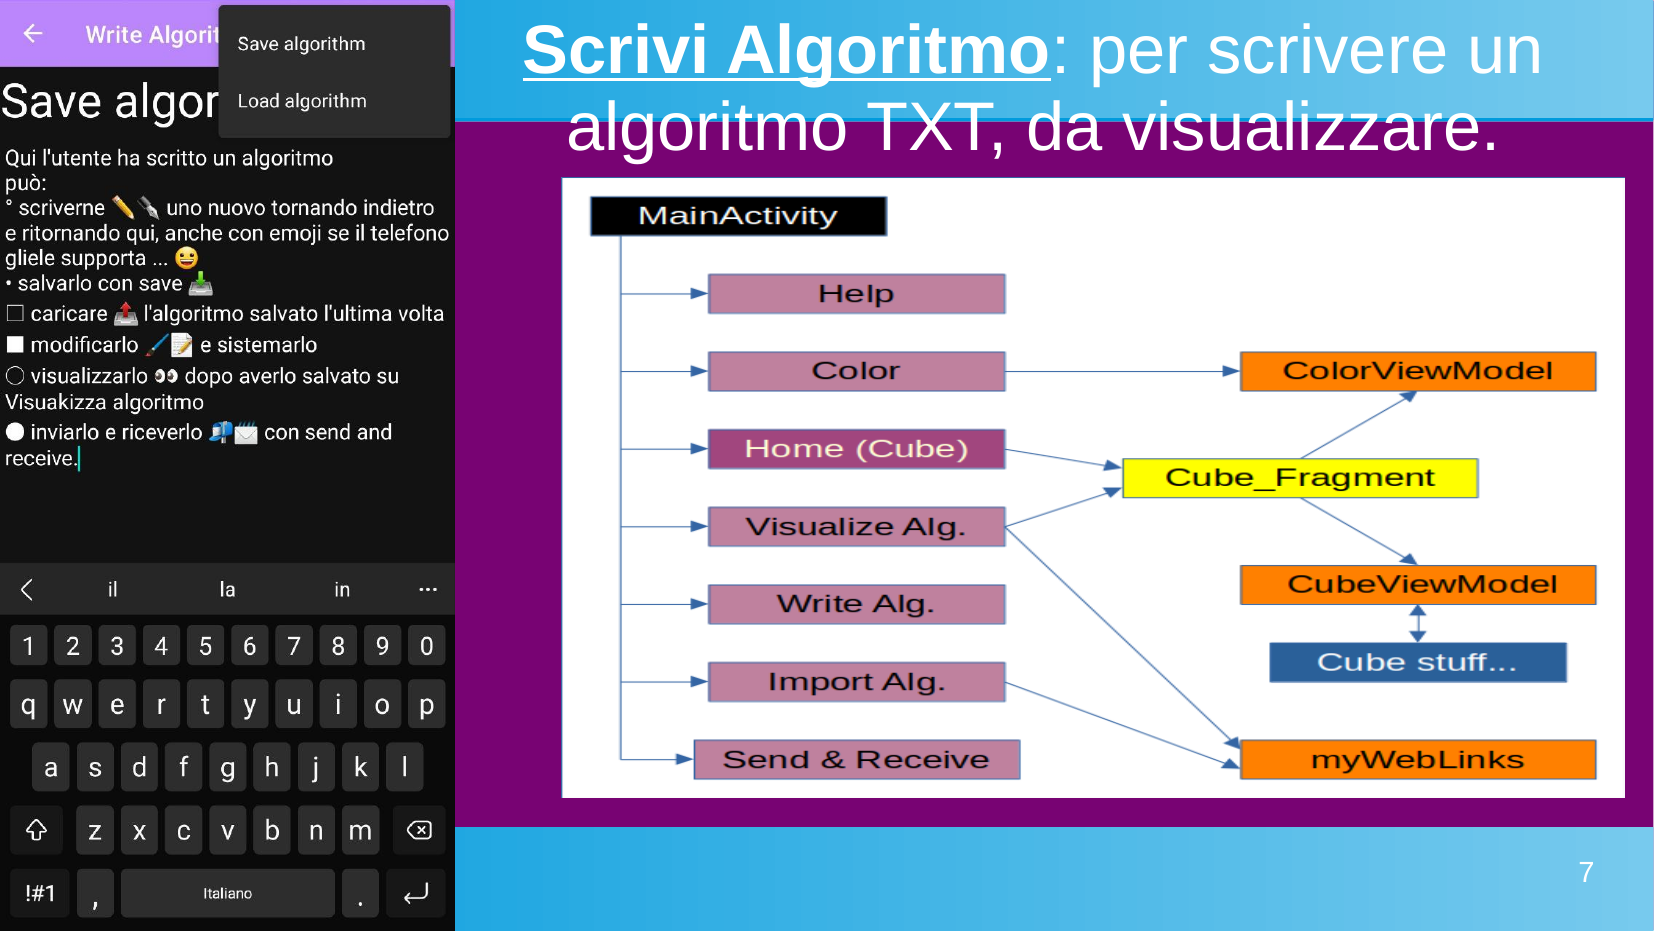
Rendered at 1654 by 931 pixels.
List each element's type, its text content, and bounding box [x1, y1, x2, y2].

picture [0, 0, 455, 931]
title Scrivi Algoritmo: per scrivere un algoritmo TXT, da visualizzare. [472, 0, 1595, 178]
picture [561, 177, 1625, 798]
